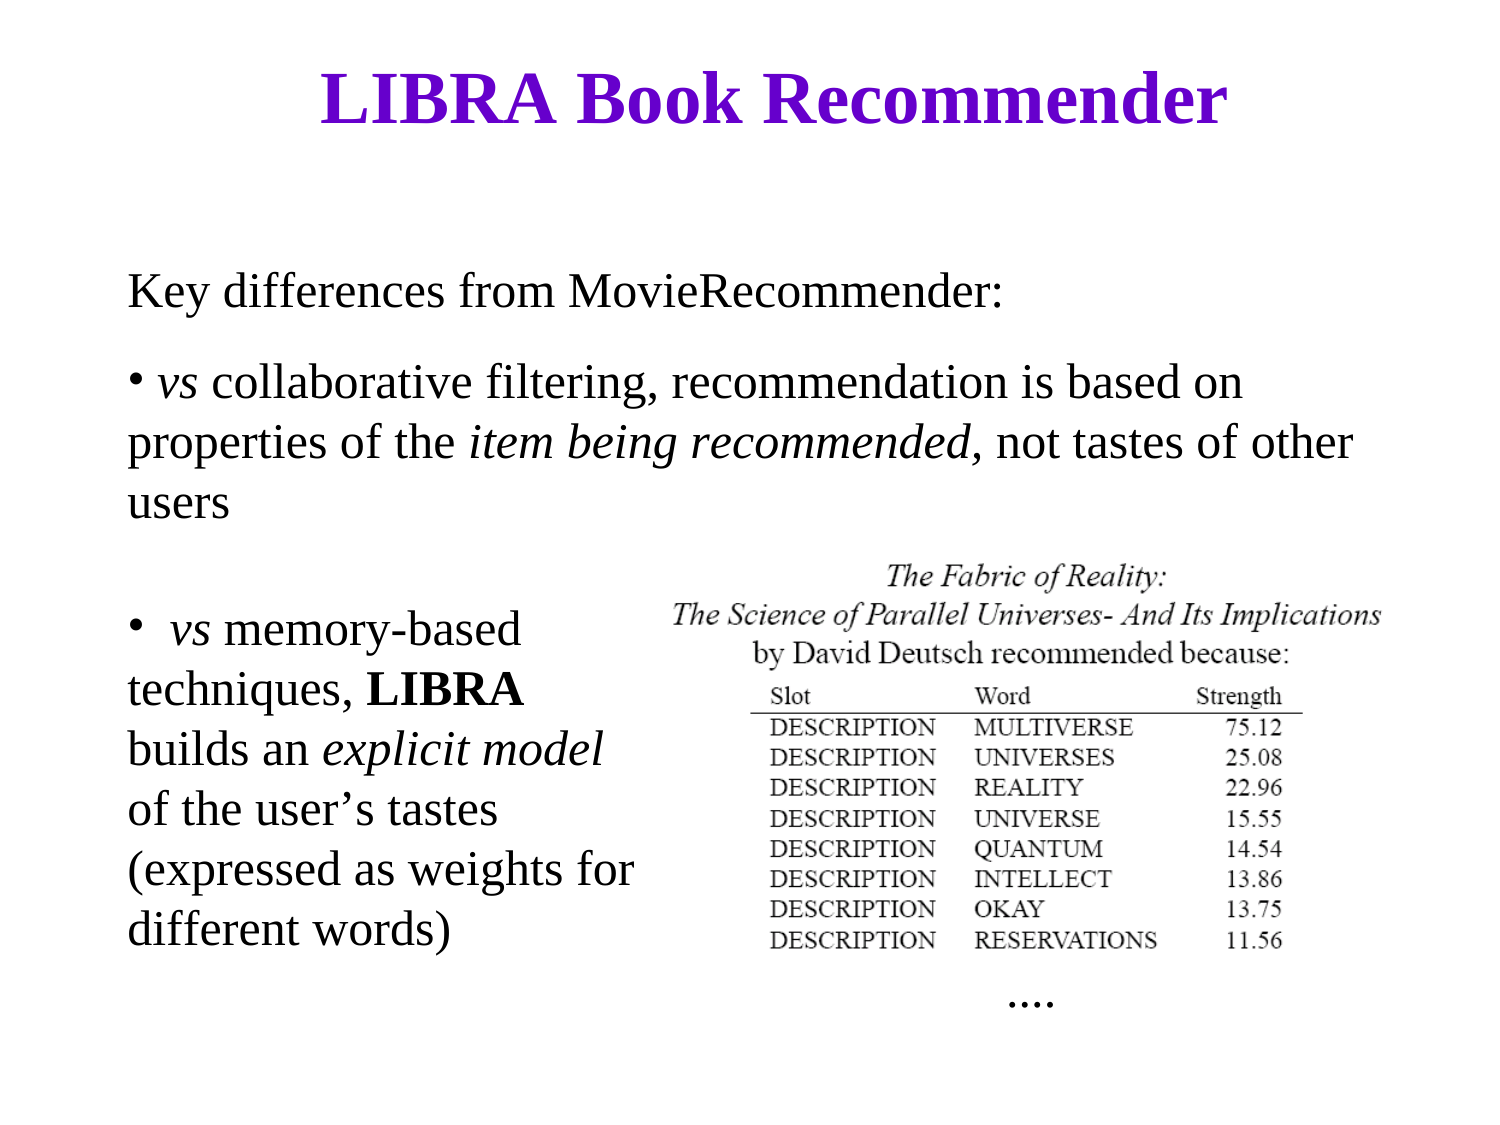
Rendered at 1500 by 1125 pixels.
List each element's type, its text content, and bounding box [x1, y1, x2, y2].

text_box vs memory-based techniques, LIBRA builds an explicit model of the user’s tastes (expressed as weights for different words) [112, 587, 651, 963]
picture [650, 546, 1401, 951]
title LIBRA Book Recommender [137, 0, 1413, 188]
text_box .... [737, 949, 1326, 1026]
text_box Key differences from MovieRecommender: vs collaborative filtering, recommendation is based on properties of the item being recommended, not tastes of other users [112, 249, 1426, 537]
